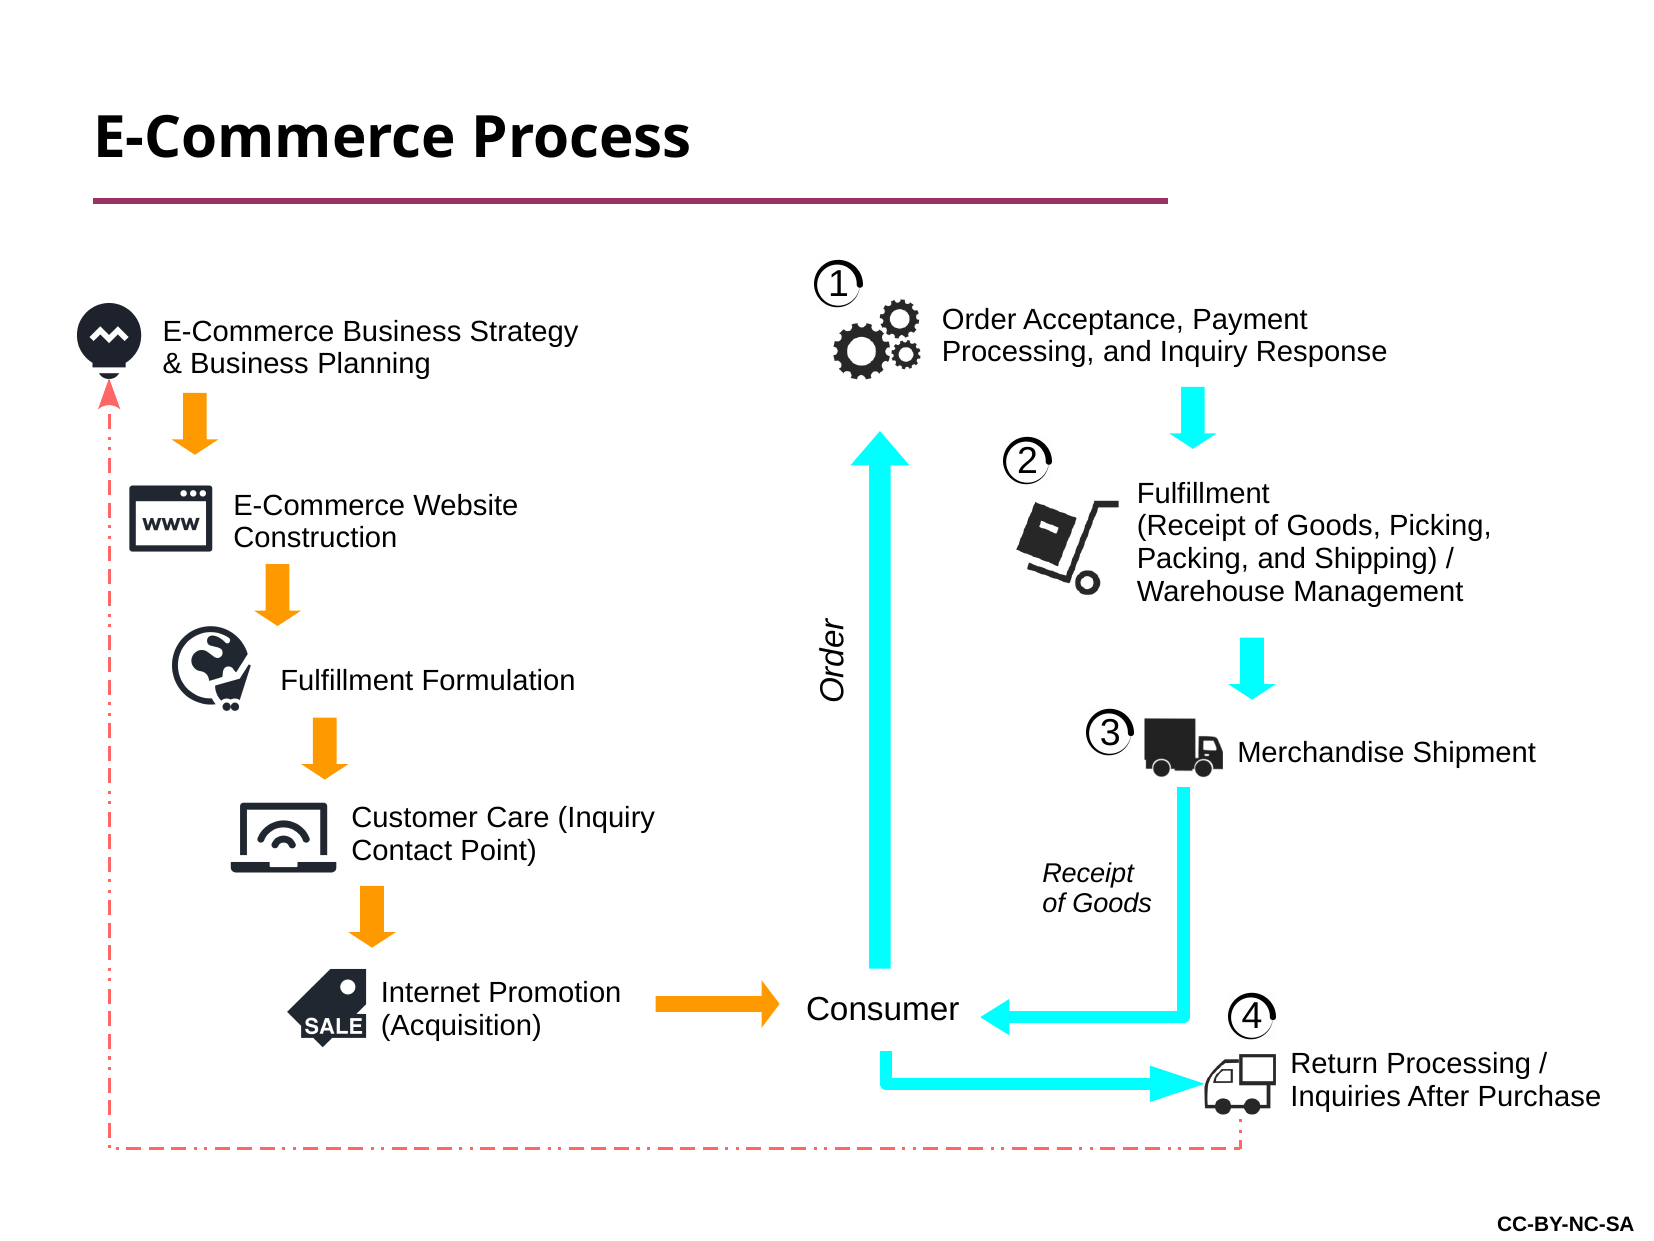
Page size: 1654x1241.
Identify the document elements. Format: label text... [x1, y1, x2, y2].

text_box Internet Promotion (Acquisition) [366, 968, 721, 1049]
text_box Fulfillment (Receipt of Goods, Picking, Packing, and Shipping) / Warehouse Management [1122, 469, 1607, 616]
text_box Receipt of Goods [1027, 850, 1170, 926]
picture [1003, 436, 1052, 485]
picture [1204, 1048, 1276, 1120]
text_box CC-BY-NC-SA [1482, 1204, 1654, 1241]
text_box Merchandise Shipment [1222, 729, 1648, 792]
text_box Order Acceptance, Payment Processing, and Inquiry Response [927, 295, 1424, 408]
picture [1228, 992, 1276, 1040]
picture [814, 259, 921, 383]
picture [230, 801, 337, 875]
text_box Consumer [791, 983, 981, 1052]
text_box [1228, 637, 1276, 700]
text_box Order [891, 578, 895, 745]
text_box [253, 564, 302, 626]
text_box [1169, 386, 1217, 449]
picture [128, 484, 213, 554]
text_box [301, 717, 349, 780]
text_box [171, 392, 219, 455]
picture [1086, 708, 1134, 756]
text_box E-Commerce Business Strategy & Business Planning [147, 307, 609, 388]
text_box [348, 885, 396, 948]
text_box E-Commerce Website Construction [218, 481, 562, 562]
picture [70, 301, 148, 379]
text_box Customer Care (Inquiry Contact Point) [336, 794, 751, 875]
text_box [850, 431, 910, 969]
text_box Order [805, 578, 869, 745]
text_box [655, 980, 780, 1028]
text_box Fulfillment Formulation [265, 656, 609, 733]
title E-Commerce Process [93, 31, 1570, 239]
text_box Return Processing / Inquiries After Purchase [1275, 1039, 1619, 1120]
picture [168, 625, 254, 712]
picture [286, 968, 367, 1048]
picture [1015, 496, 1119, 599]
picture [1144, 708, 1223, 787]
